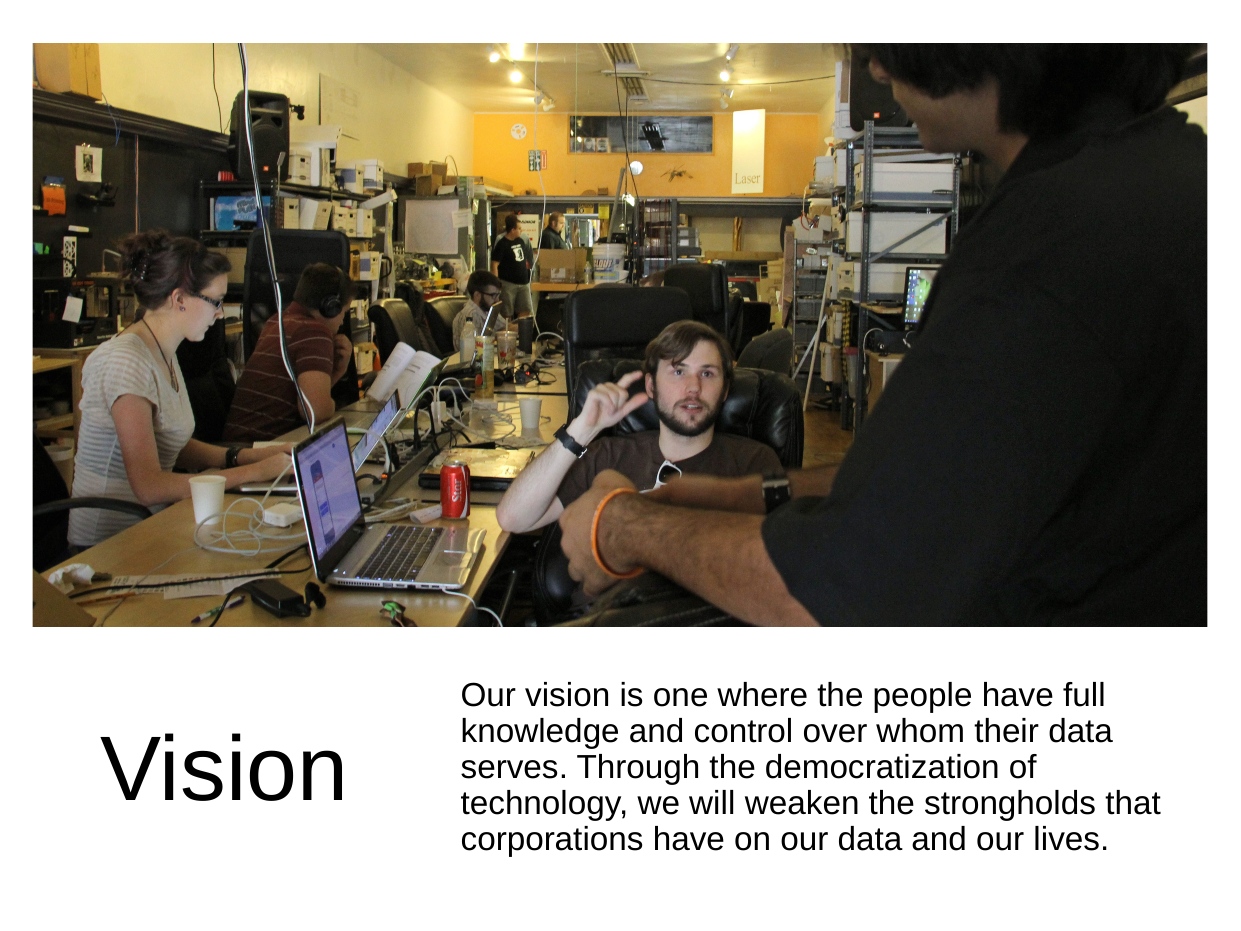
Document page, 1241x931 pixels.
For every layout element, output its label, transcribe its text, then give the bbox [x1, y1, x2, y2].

picture [32, 43, 1208, 628]
text_box Our vision is one where the people have full knowledge and control over whom their data serves. Through the democratization of technology, we will weaken the strongholds that corporations have on our data and our lives. [445, 661, 1179, 875]
text_box Vision [85, 679, 380, 862]
